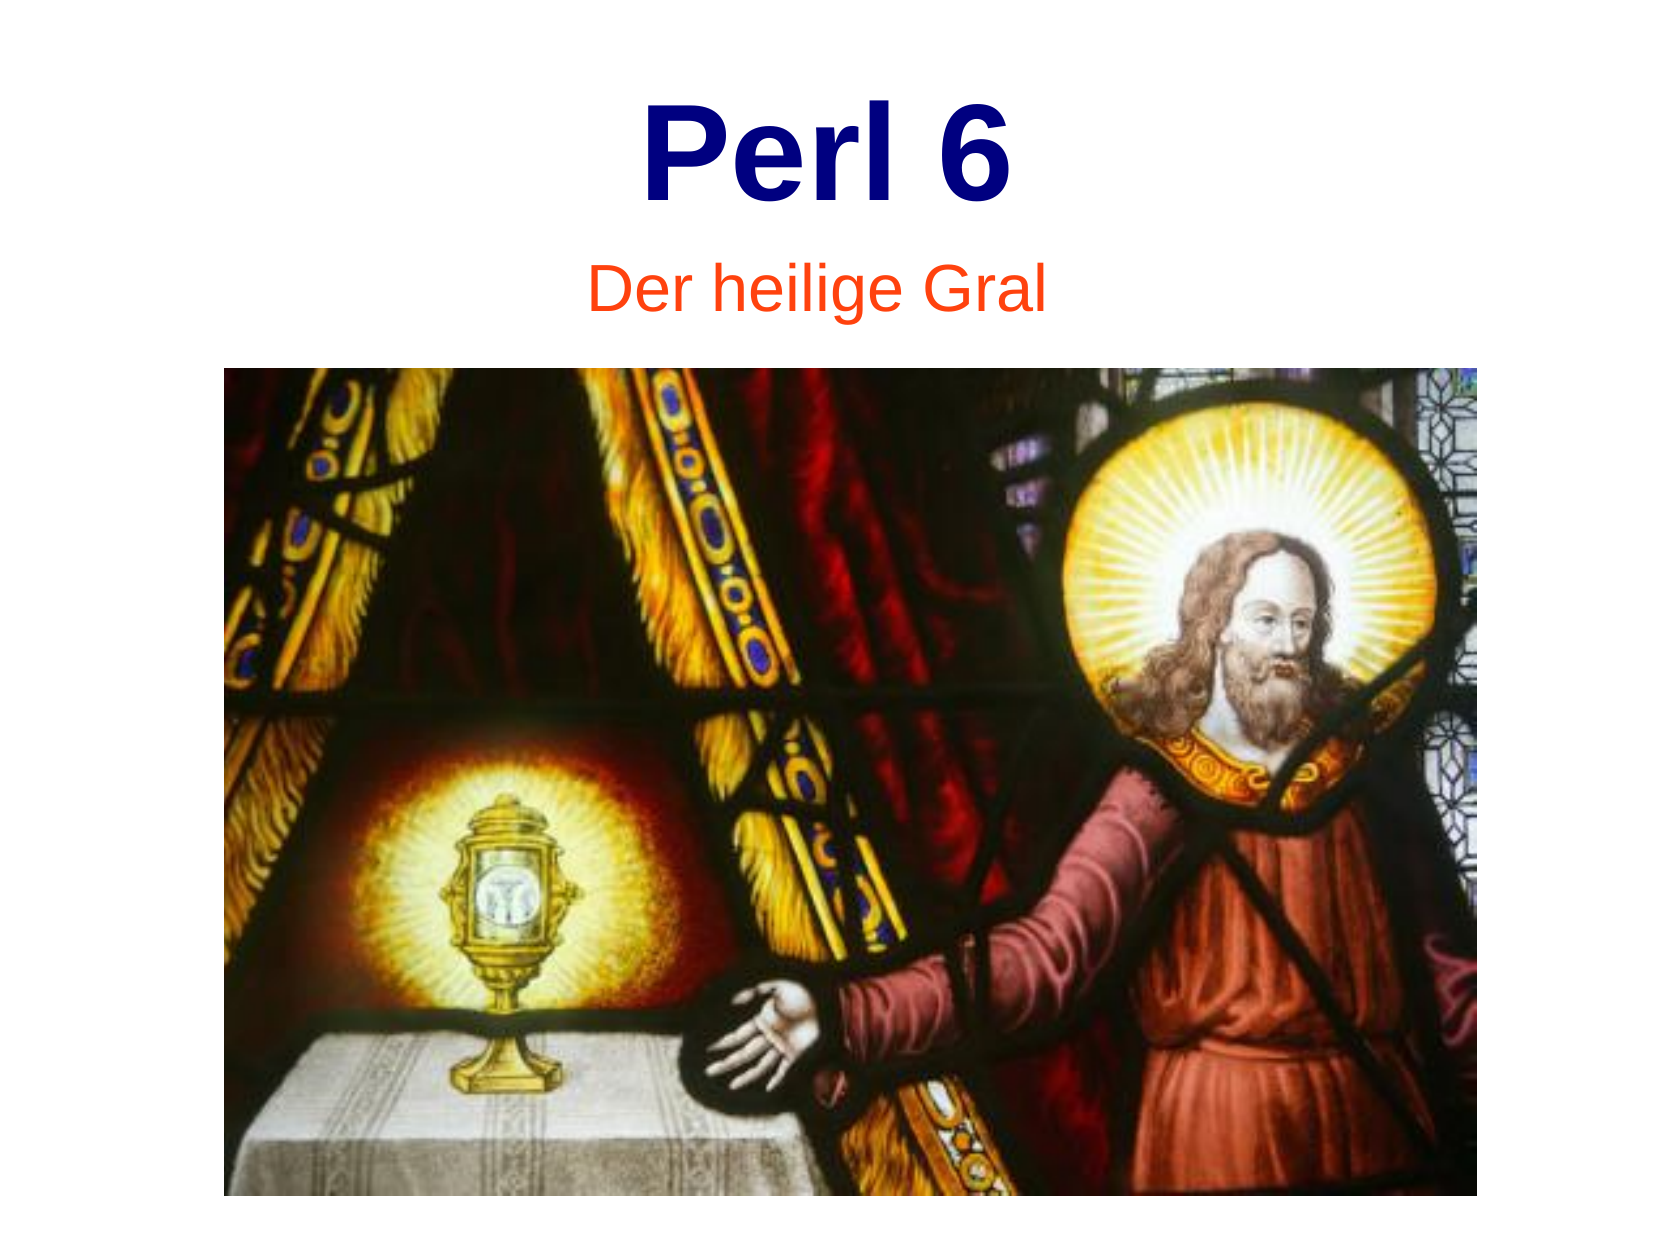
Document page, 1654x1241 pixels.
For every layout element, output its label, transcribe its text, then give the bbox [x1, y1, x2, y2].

picture [224, 368, 1477, 1196]
title Perl 6 [82, 49, 1571, 250]
subtitle Der heilige Gral [82, 250, 1571, 1149]
